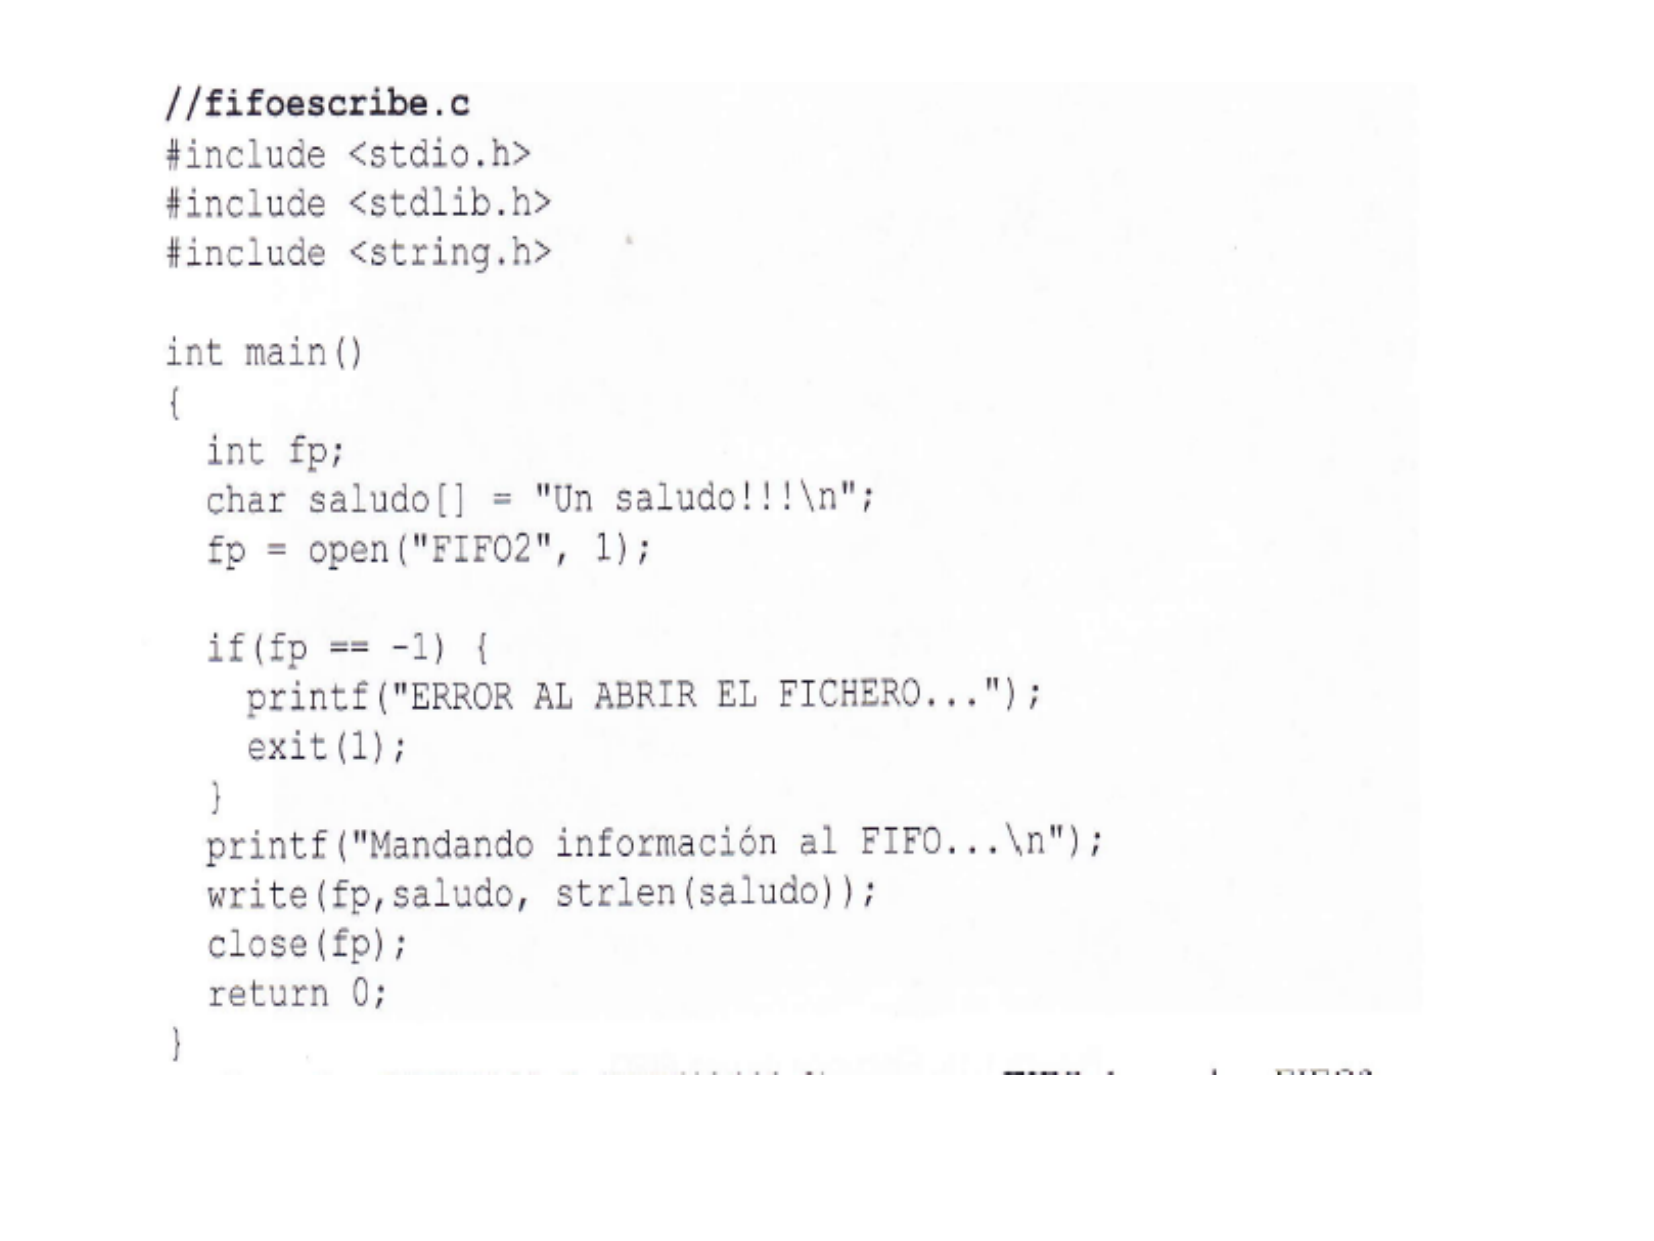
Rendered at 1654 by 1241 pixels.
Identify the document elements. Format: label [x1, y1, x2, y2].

picture [141, 82, 1501, 1075]
